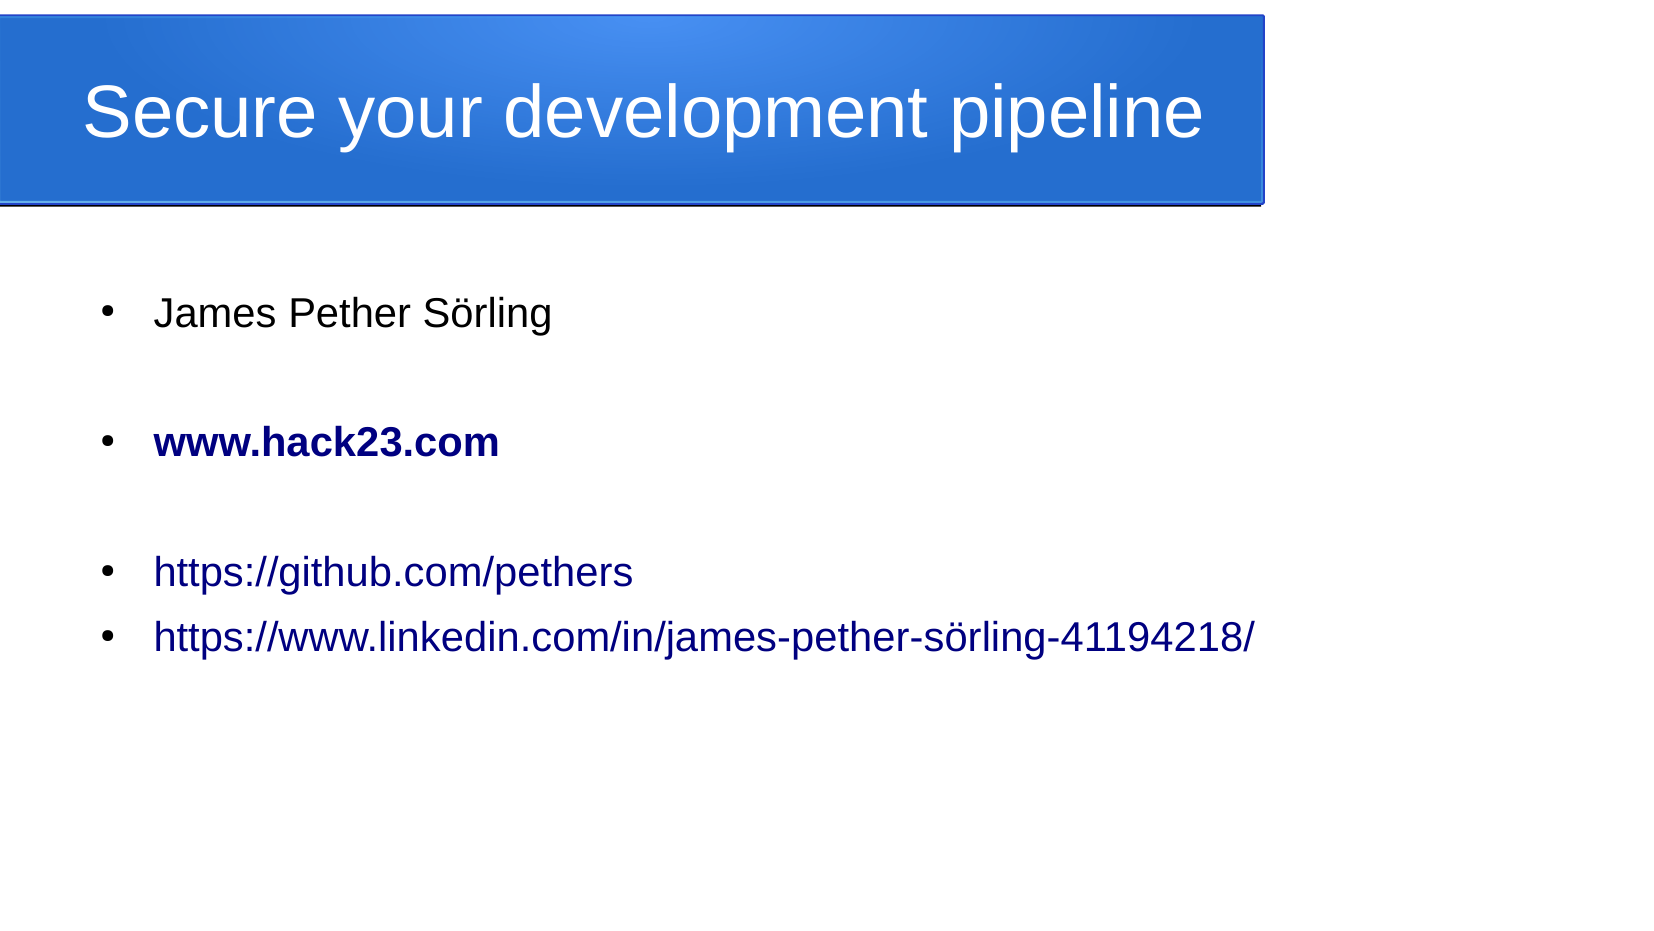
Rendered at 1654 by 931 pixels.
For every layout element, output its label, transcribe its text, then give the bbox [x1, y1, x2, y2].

list James Pether Sörling www.hack23.com https://github.com/pethers https://www.linkedin.com/in/james-pether-sörling-41194218/ [82, 224, 1571, 764]
title Secure your development pipeline [82, 29, 1235, 196]
